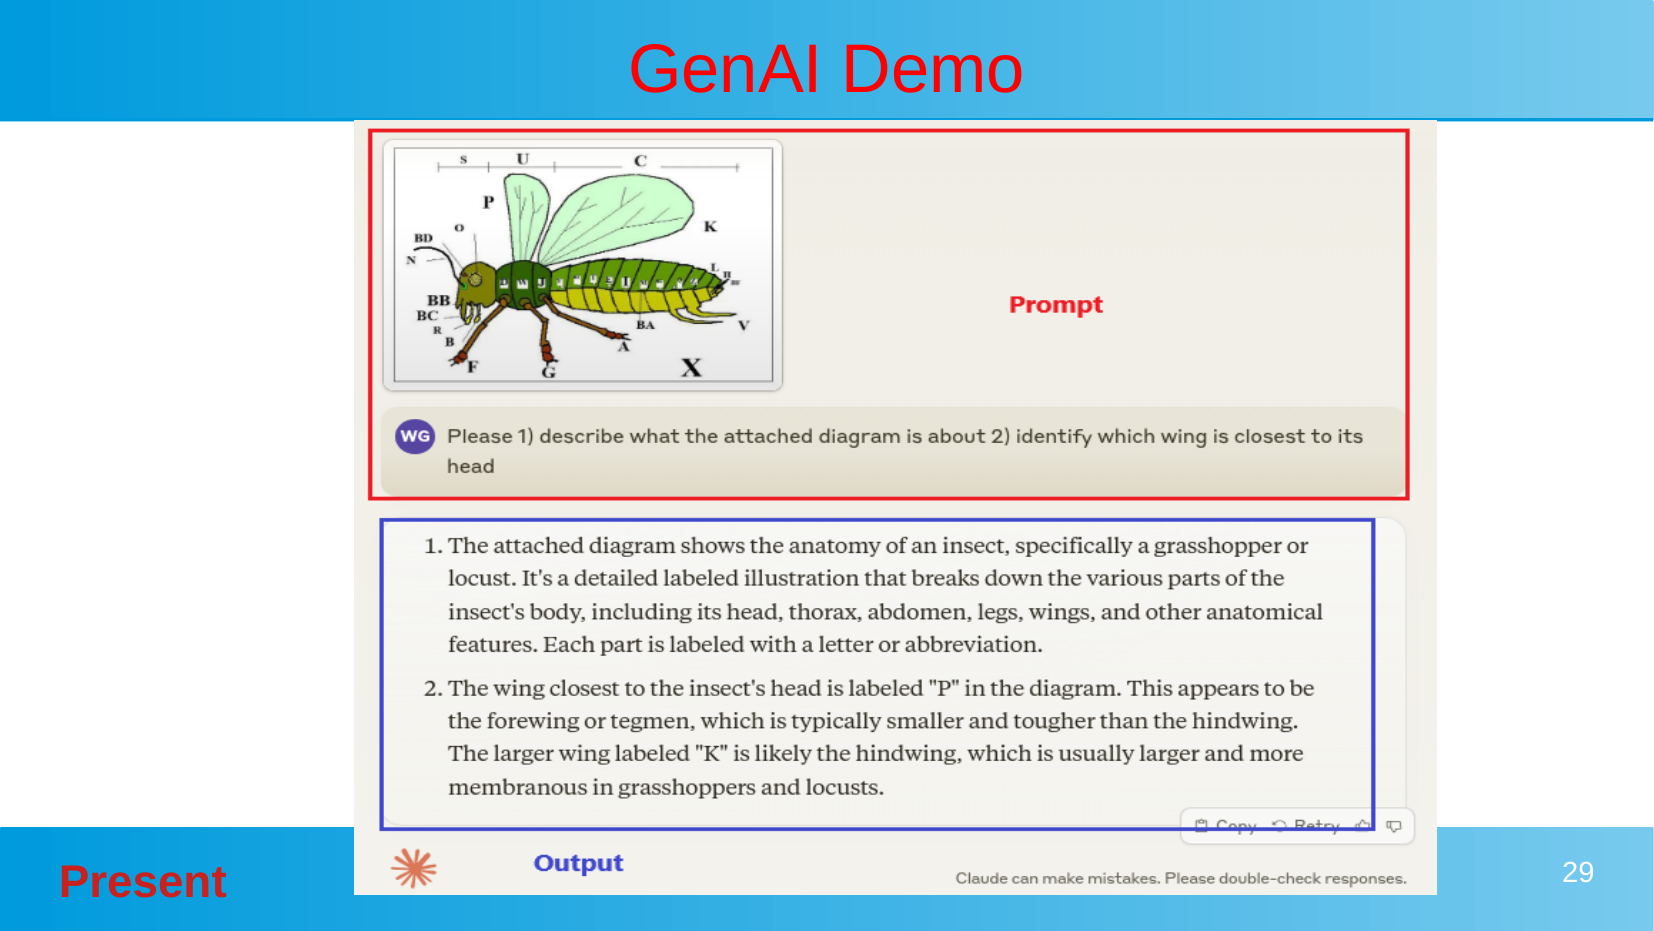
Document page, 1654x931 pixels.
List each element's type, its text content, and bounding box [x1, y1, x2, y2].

picture [354, 121, 1437, 895]
title GenAI Demo [59, 29, 1595, 108]
